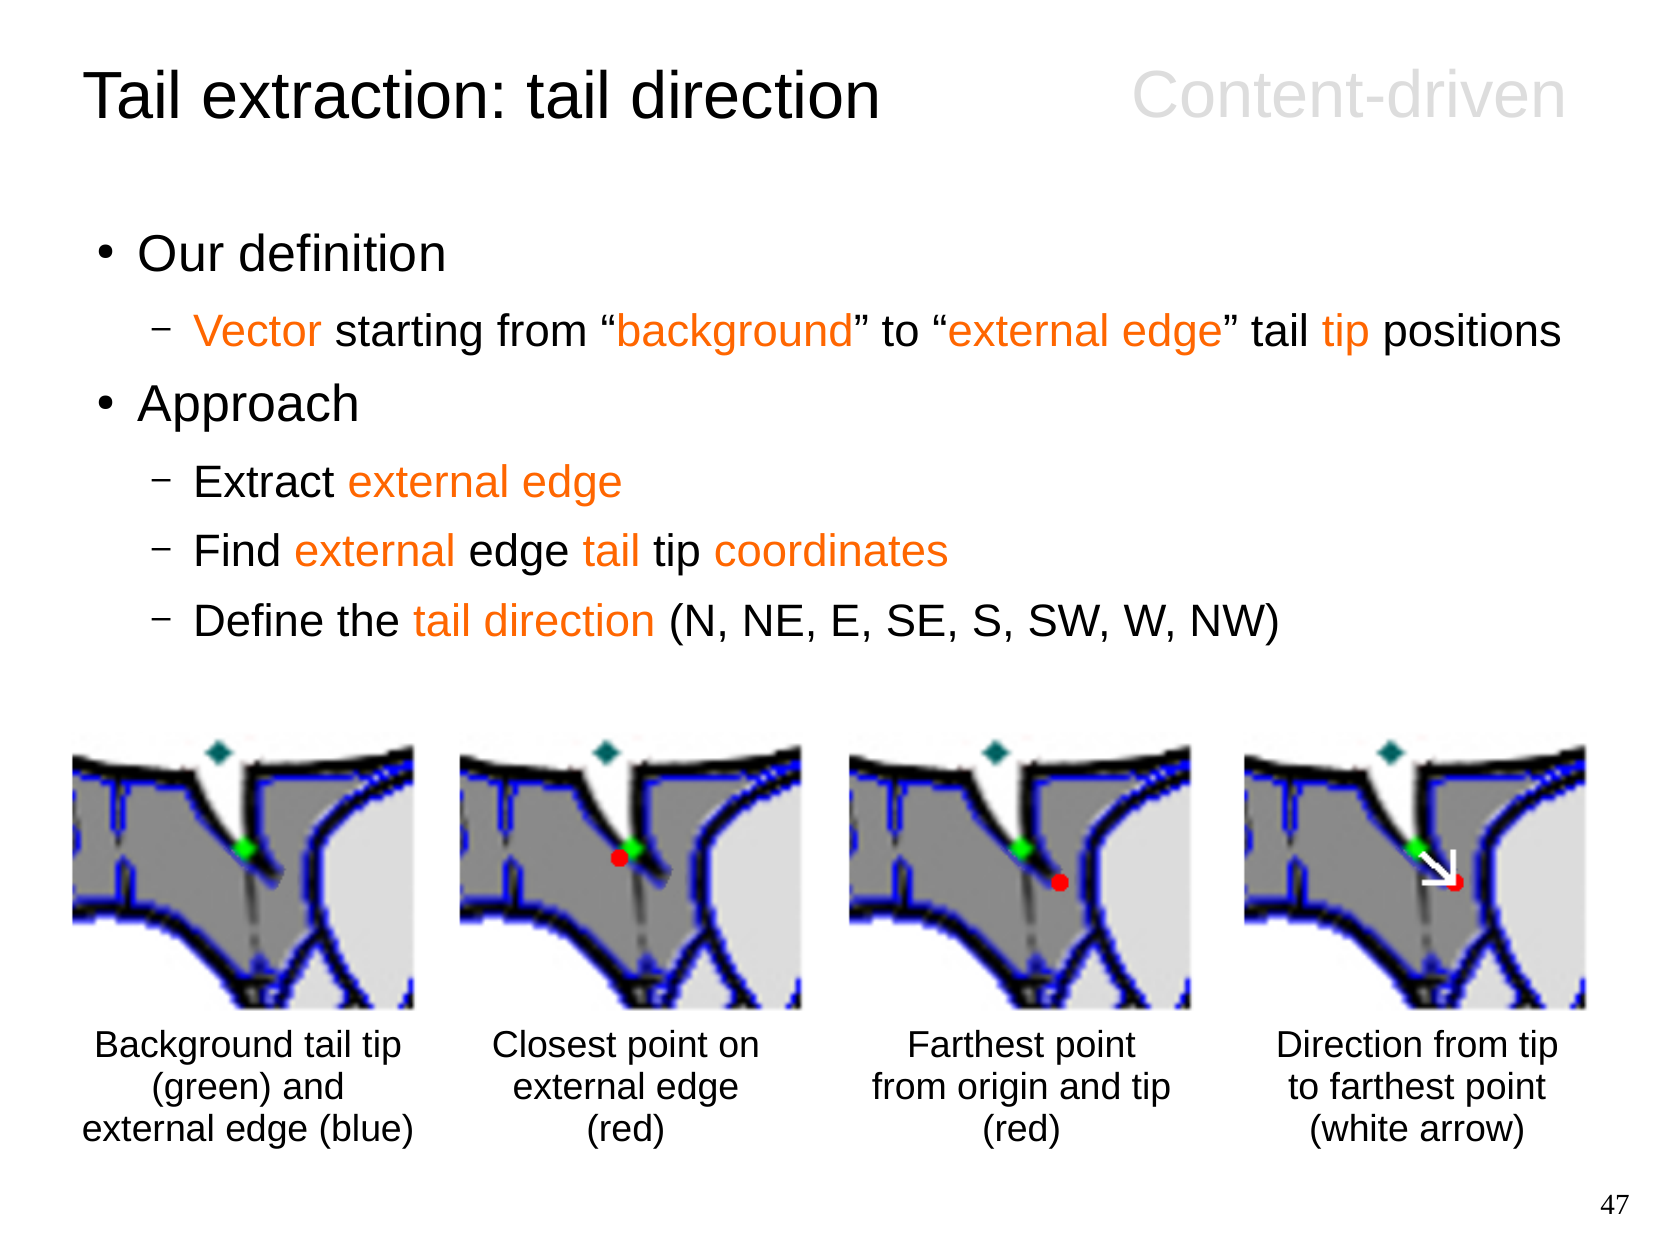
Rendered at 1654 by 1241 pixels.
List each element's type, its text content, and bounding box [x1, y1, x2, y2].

picture [52, 732, 1602, 1028]
text_box Direction from tip to farthest point (white arrow) [1246, 1015, 1589, 1157]
list Our definition Vector starting from “background” to “external edge” tail tip positions Approach Extract external edge Find external edge tail tip coordinates Define the tail direction (N, NE, E, SE, S, SW, W, NW) [82, 224, 1571, 686]
text_box Farthest point from origin and tip (red) [850, 1015, 1193, 1157]
text_box Background tail tip (green) and external edge (blue) [64, 1015, 432, 1157]
text_box Closest point on external edge (red) [466, 1015, 786, 1157]
title Tail extraction: tail direction [82, 49, 1571, 142]
